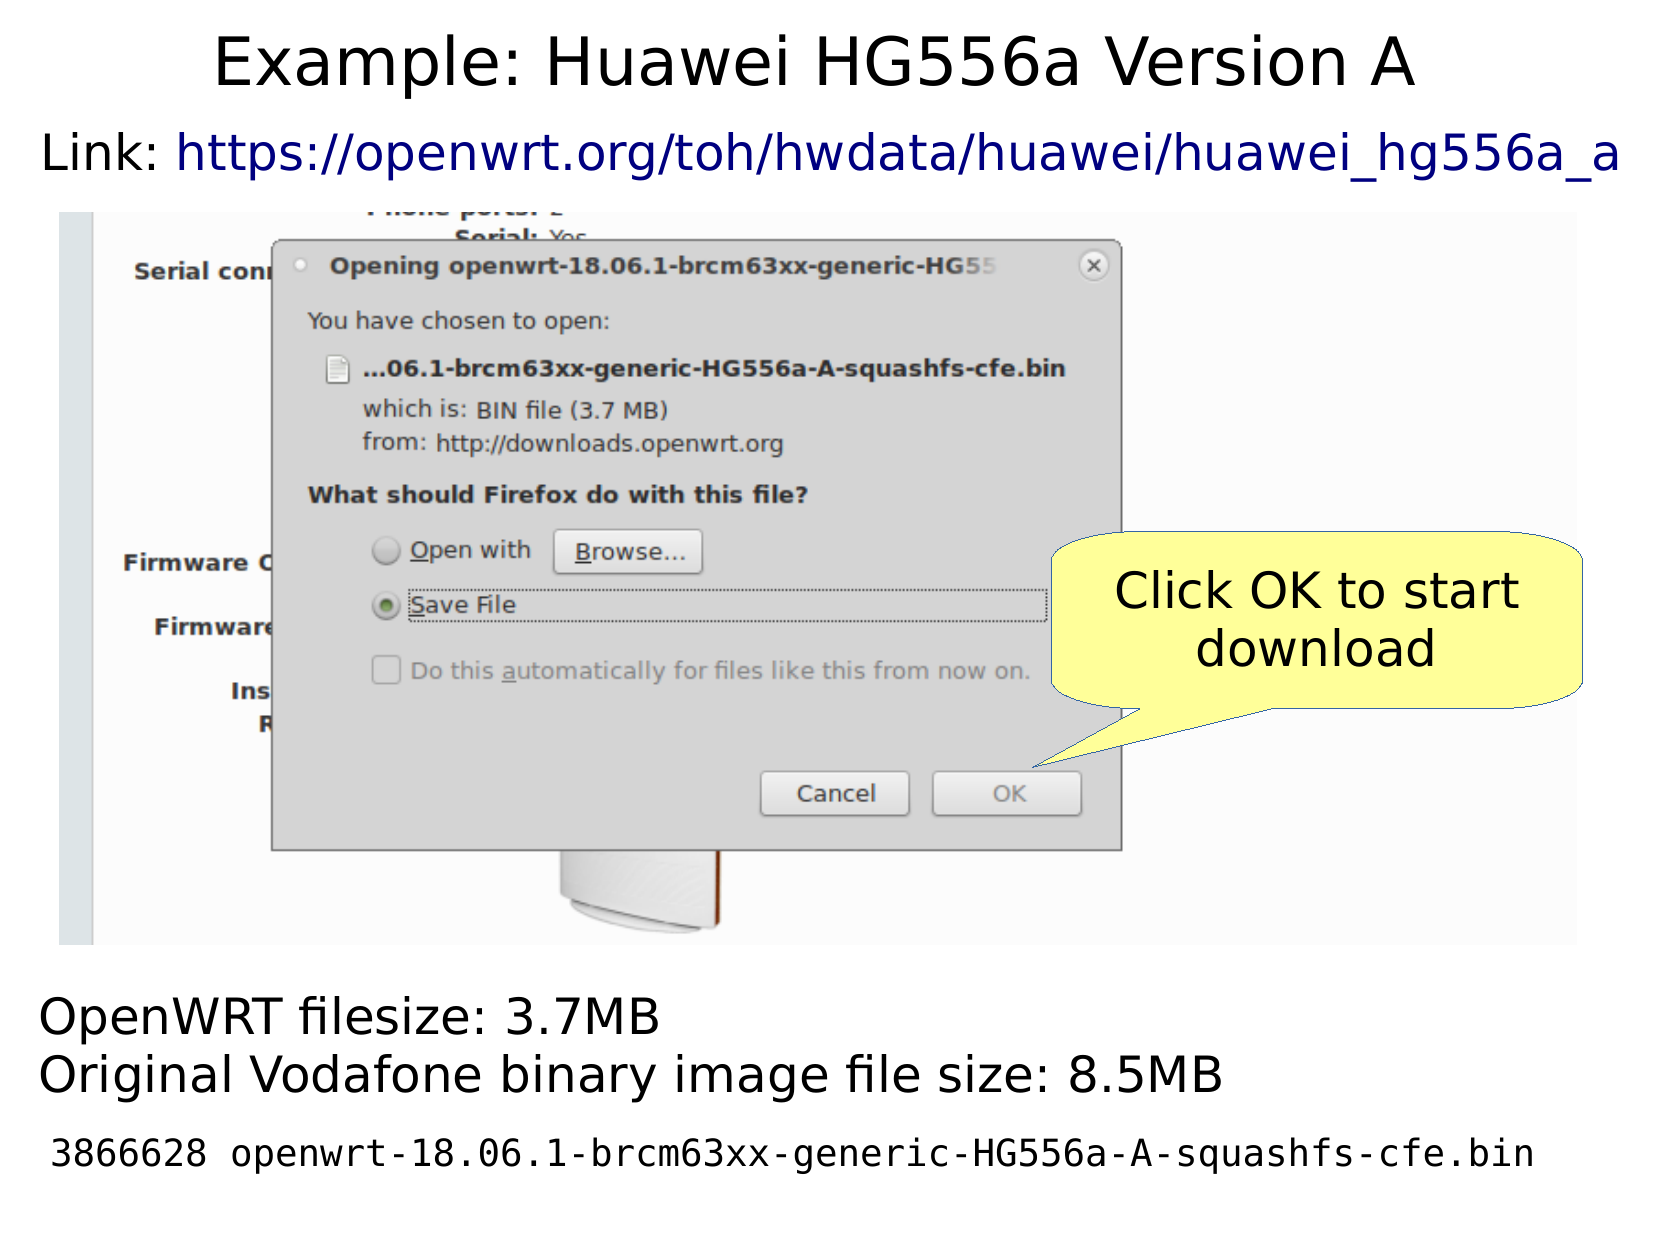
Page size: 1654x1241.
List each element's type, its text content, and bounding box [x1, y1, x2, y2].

text_box 3866628 openwrt-18.06.1-brcm63xx-generic-HG556a-A-squashfs-cfe.bin [35, 1124, 1630, 1183]
picture [59, 212, 1577, 945]
text_box Click OK to start download [1032, 531, 1583, 768]
text_box OpenWRT filesize: 3.7MB Original Vodafone binary image file size: 8.5MB [23, 980, 1654, 1112]
text_box Link: https://openwrt.org/toh/hwdata/huawei/huawei_hg556a_a [11, 116, 1642, 249]
title Example: Huawei HG556a Version A [70, 23, 1560, 102]
